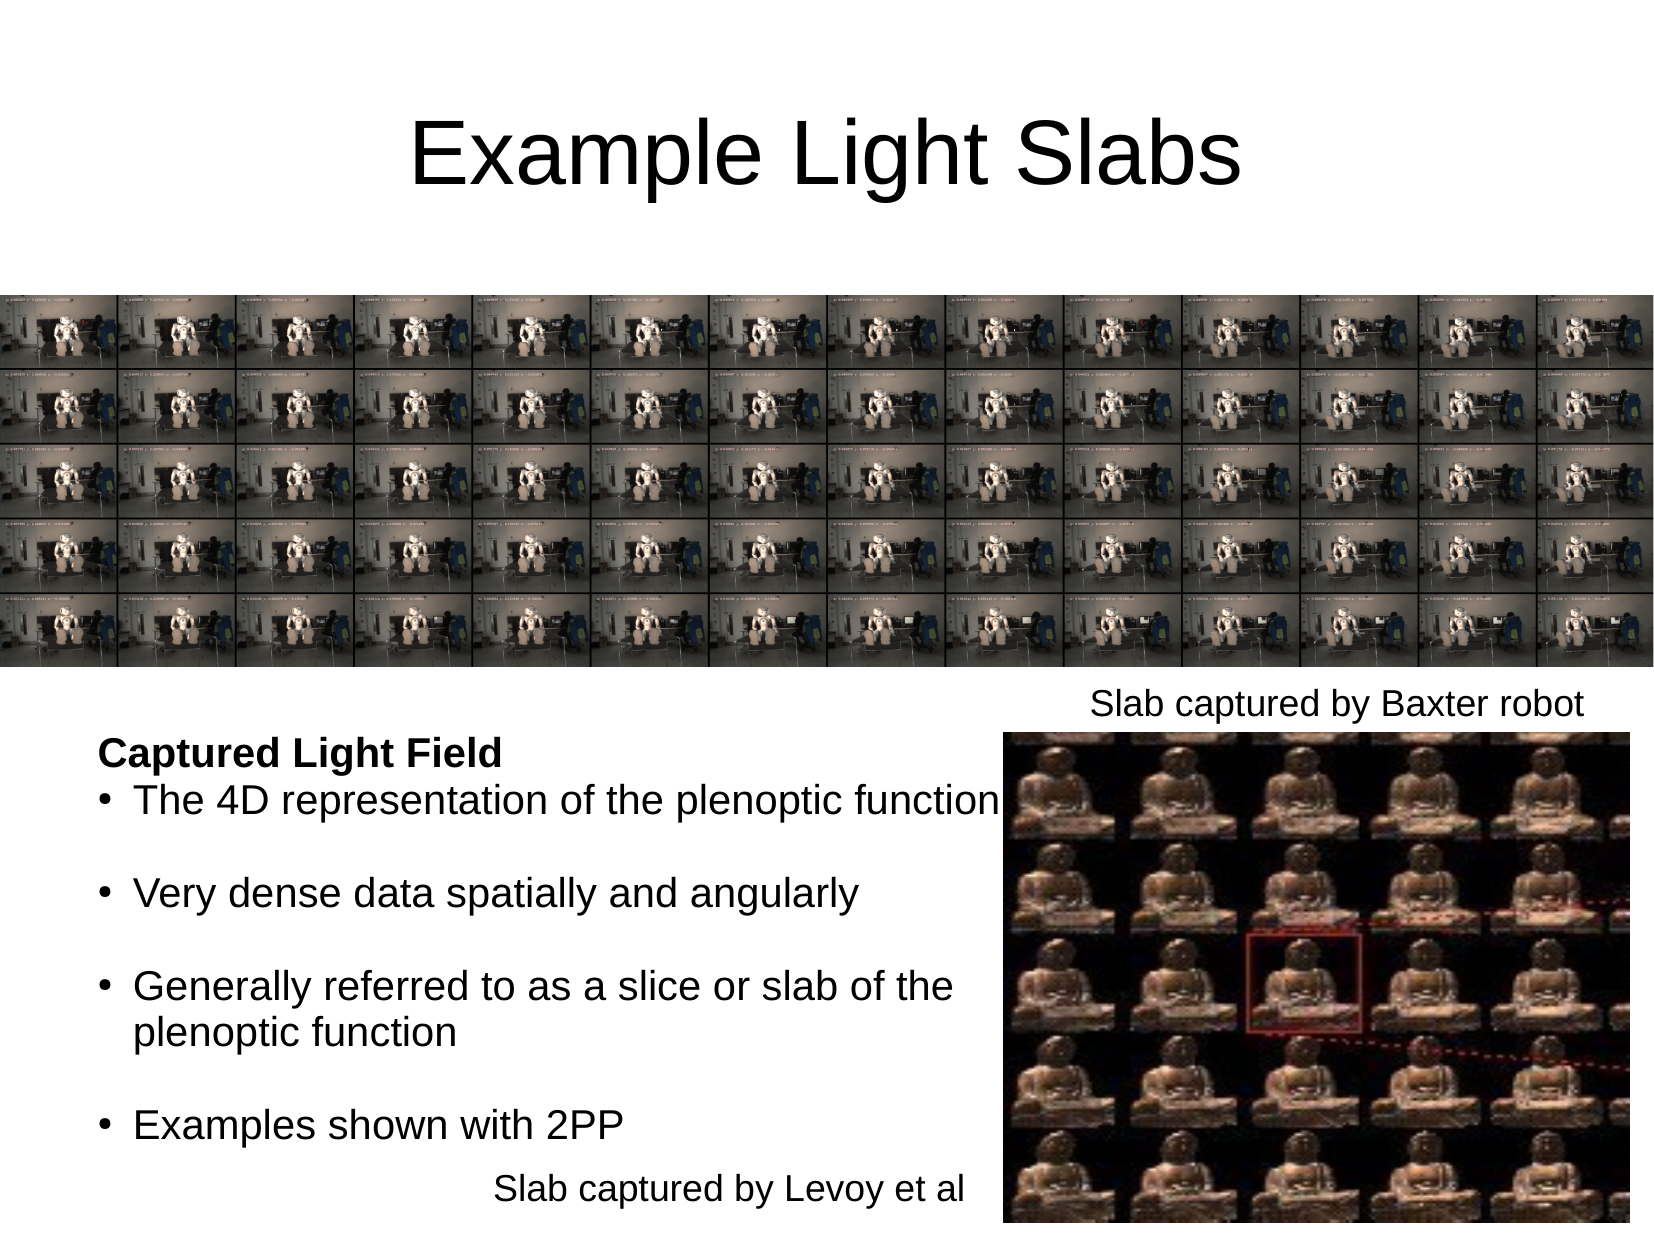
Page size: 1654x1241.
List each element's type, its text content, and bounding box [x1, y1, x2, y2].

text_box Captured Light Field The 4D representation of the plenoptic function Very dense data spatially and angularly Generally referred to as a slice or slab of the plenoptic function Examples shown with 2PP [82, 722, 1016, 1161]
picture [1003, 732, 1630, 1223]
title Example Light Slabs [82, 49, 1571, 257]
picture [0, 295, 1654, 667]
text_box Slab captured by Levoy et al [478, 1159, 981, 1217]
text_box Slab captured by Baxter robot [1074, 675, 1600, 733]
